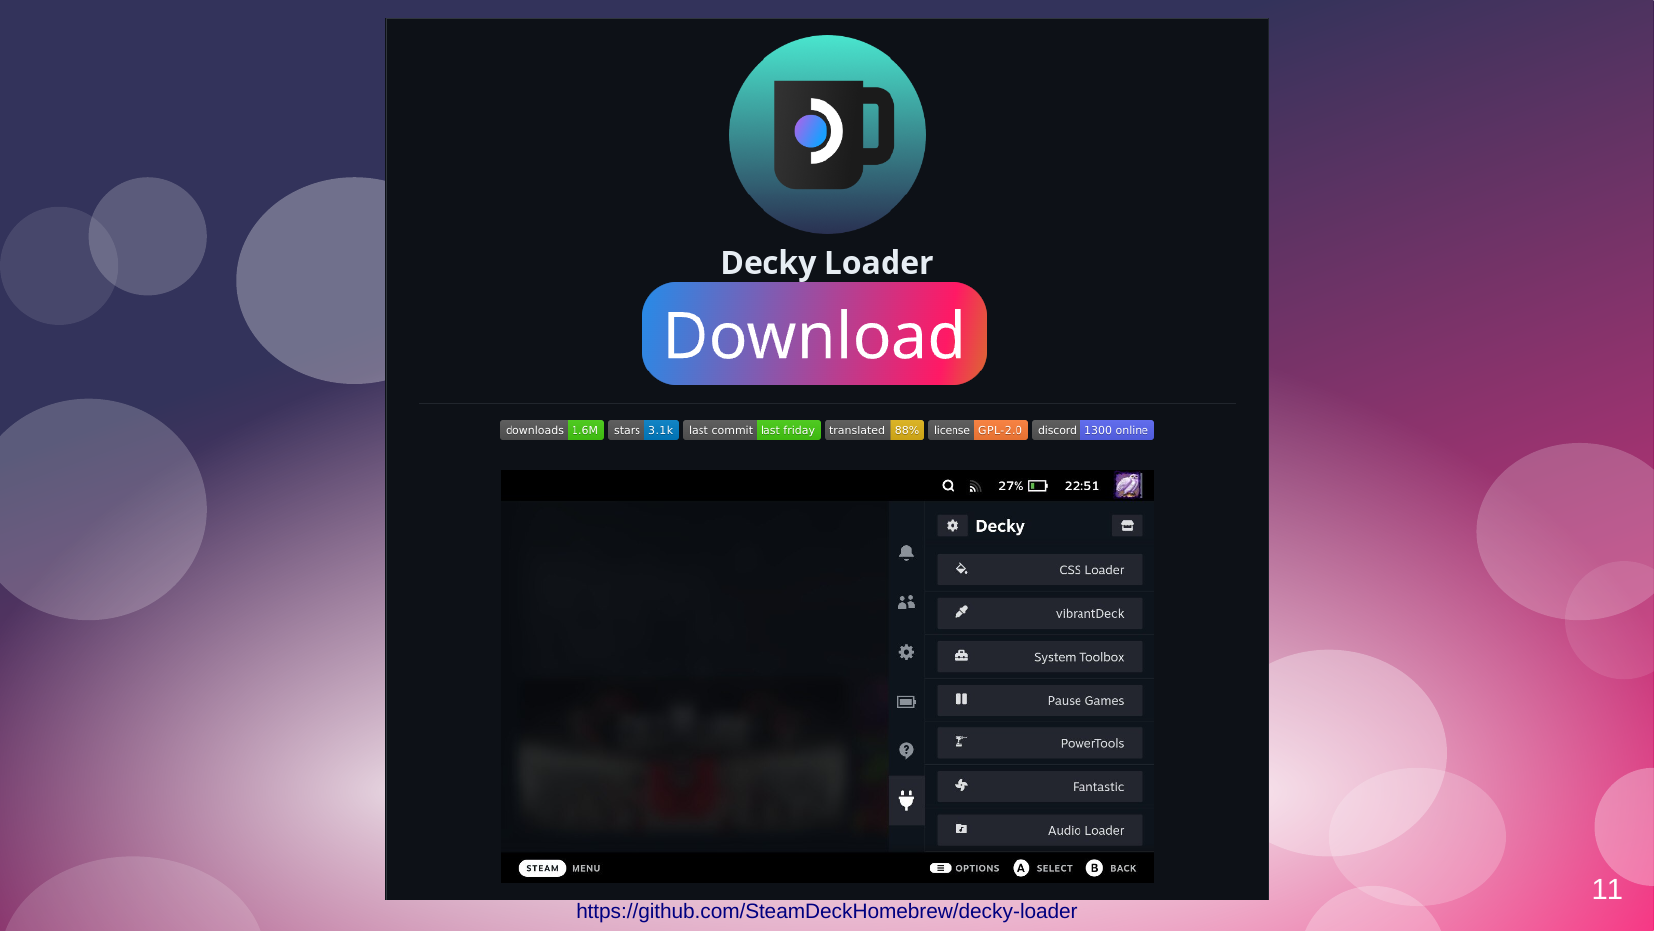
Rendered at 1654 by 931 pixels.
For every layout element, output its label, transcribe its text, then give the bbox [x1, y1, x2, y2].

text_box https://github.com/SteamDeckHomebrew/decky-loader [528, 901, 1126, 931]
picture [385, 18, 1269, 901]
